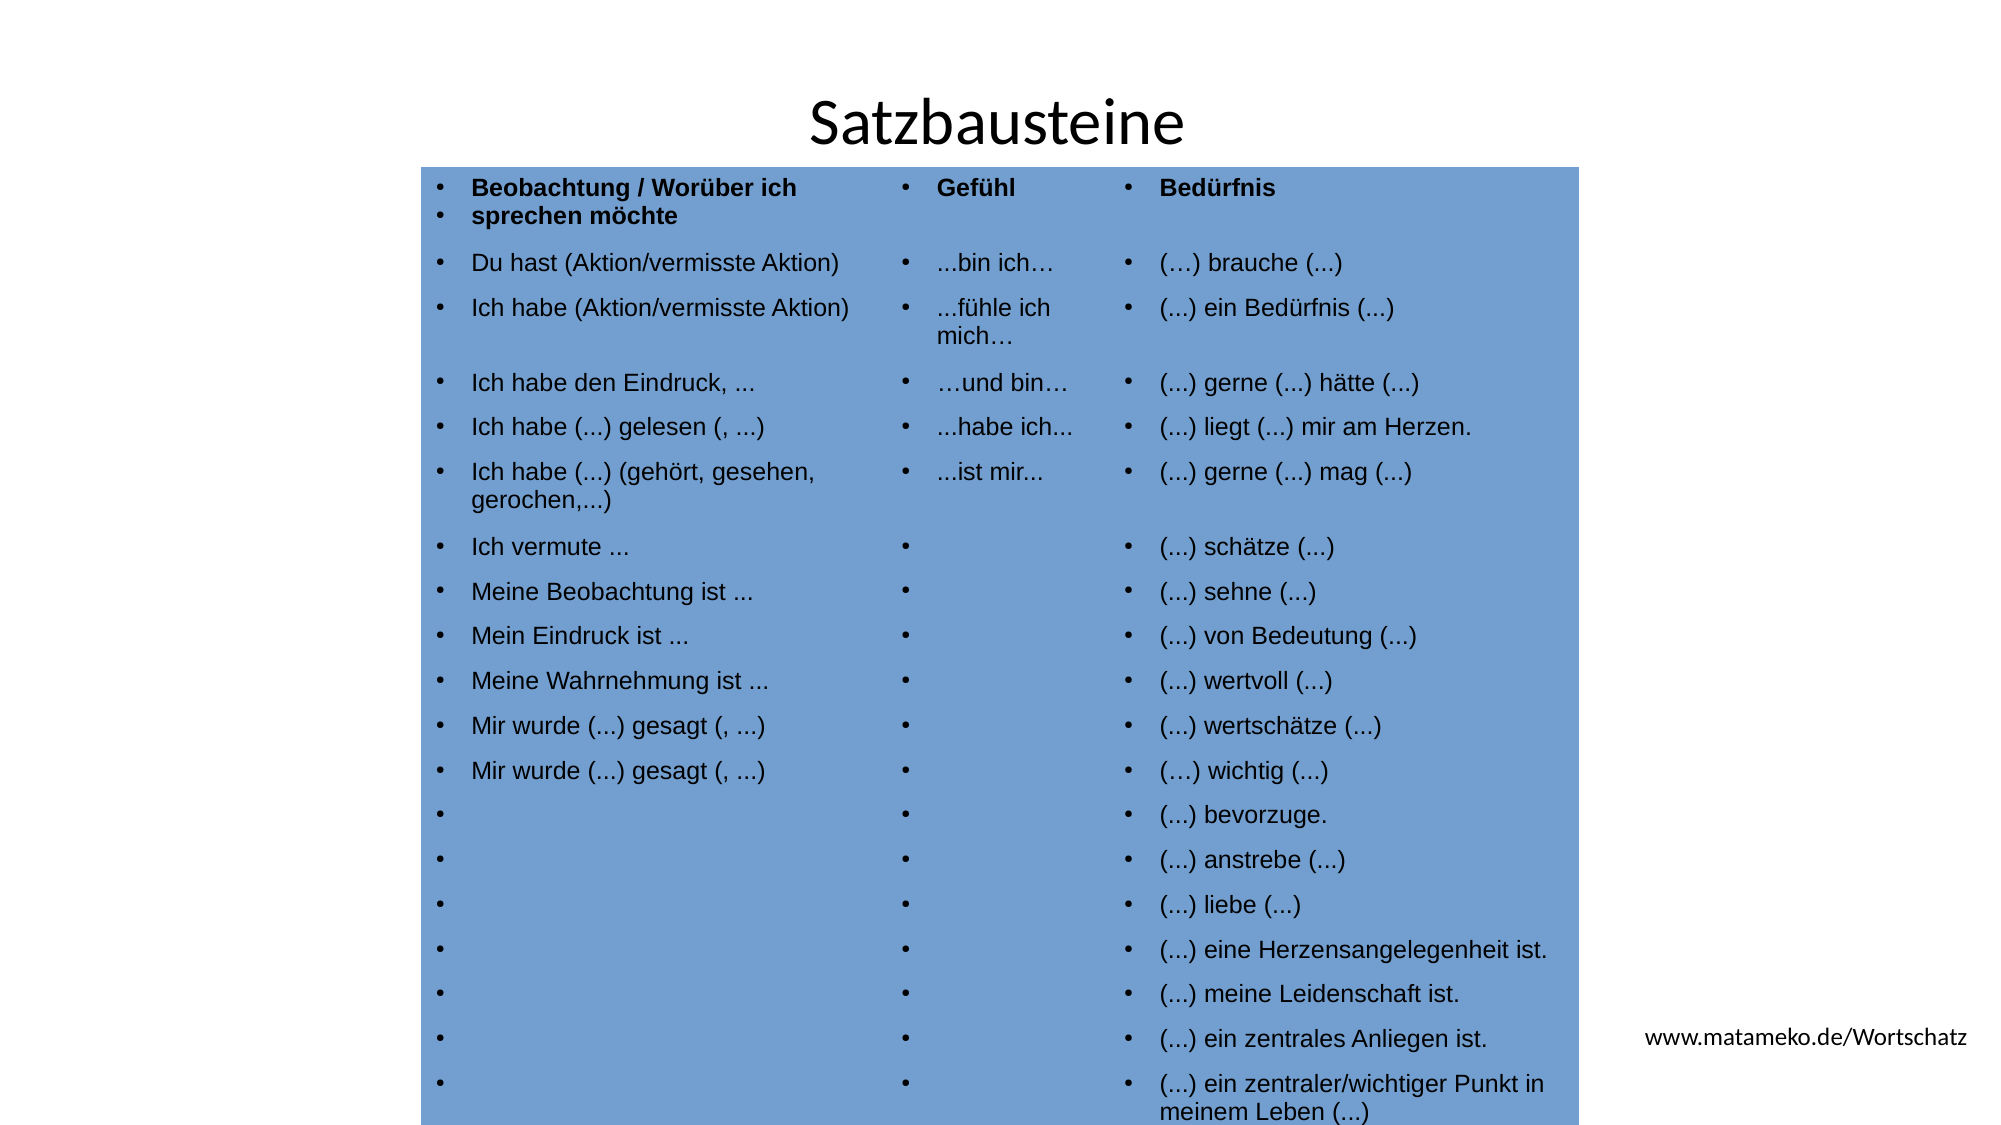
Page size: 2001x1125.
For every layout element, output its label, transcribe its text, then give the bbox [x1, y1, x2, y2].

table_cell (...) bevorzuge. [1109, 794, 1579, 839]
table_cell [887, 570, 1109, 615]
table_cell [421, 794, 887, 839]
table_cell [887, 615, 1109, 660]
table_cell Ich habe (Aktion/vermisste Aktion) [421, 286, 887, 361]
table_cell (...) liegt (...) mir am Herzen. [1109, 406, 1579, 451]
table_cell (...) liebe (...) [1109, 883, 1579, 928]
table_cell (...) anstrebe (...) [1109, 839, 1579, 883]
table_cell (...) meine Leidenschaft ist. [1109, 973, 1579, 1018]
text_box Satzbausteine [794, 70, 1206, 167]
table_cell ...habe ich... [887, 406, 1109, 451]
table_cell (...) ein zentraler/wichtiger Punkt in meinem Leben (...) [1109, 1062, 1579, 1125]
table_cell ...bin ich… [887, 242, 1109, 286]
table_cell [887, 973, 1109, 1018]
table_cell [887, 928, 1109, 973]
table_cell [887, 1018, 1109, 1062]
table_cell (...) schätze (...) [1109, 525, 1579, 570]
table_cell Mir wurde (...) gesagt (, ...) [421, 749, 887, 794]
table_header Bedürfnis [1109, 167, 1579, 242]
table_cell [887, 749, 1109, 794]
table_cell [887, 839, 1109, 883]
table_cell Meine Beobachtung ist ... [421, 570, 887, 615]
table_header Beobachtung / Worüber ich sprechen möchte [421, 167, 887, 242]
table_cell Ich habe den Eindruck, ... [421, 361, 887, 406]
table_cell …und bin… [887, 361, 1109, 406]
table_cell [421, 1062, 887, 1125]
table_cell Meine Wahrnehmung ist ... [421, 660, 887, 704]
table_cell (...) eine Herzensangelegenheit ist. [1109, 928, 1579, 973]
table_cell (...) wertschätze (...) [1109, 704, 1579, 749]
table_cell Du hast (Aktion/vermisste Aktion) [421, 242, 887, 286]
text_box www.matameko.de/Wortschatz [1630, 1013, 1983, 1058]
table_cell (...) gerne (...) hätte (...) [1109, 361, 1579, 406]
table_cell (...) ein zentrales Anliegen ist. [1109, 1018, 1579, 1062]
table_cell [421, 928, 887, 973]
table_cell ...ist mir... [887, 451, 1109, 525]
table_header Gefühl [887, 167, 1109, 242]
table_cell [887, 883, 1109, 928]
table_cell [887, 704, 1109, 749]
table_cell [887, 794, 1109, 839]
table_cell (...) sehne (...) [1109, 570, 1579, 615]
table_cell (...) gerne (...) mag (...) [1109, 451, 1579, 525]
table_cell (...) wertvoll (...) [1109, 660, 1579, 704]
table_cell [421, 883, 887, 928]
table_cell [887, 660, 1109, 704]
table_cell Ich vermute ... [421, 525, 887, 570]
table_cell (...) von Bedeutung (...) [1109, 615, 1579, 660]
table_cell ...fühle ich mich… [887, 286, 1109, 361]
table_cell [887, 525, 1109, 570]
table_cell (…) brauche (...) [1109, 242, 1579, 286]
table_cell [421, 839, 887, 883]
table_cell Mein Eindruck ist ... [421, 615, 887, 660]
table_cell [421, 973, 887, 1018]
table_cell Ich habe (...) gelesen (, ...) [421, 406, 887, 451]
table_cell (…) wichtig (...) [1109, 749, 1579, 794]
table_cell [421, 1018, 887, 1062]
table_cell Mir wurde (...) gesagt (, ...) [421, 704, 887, 749]
table_cell [887, 1062, 1109, 1125]
table_cell (...) ein Bedürfnis (...) [1109, 286, 1579, 361]
table_cell Ich habe (...) (gehört, gesehen, gerochen,...) [421, 451, 887, 525]
